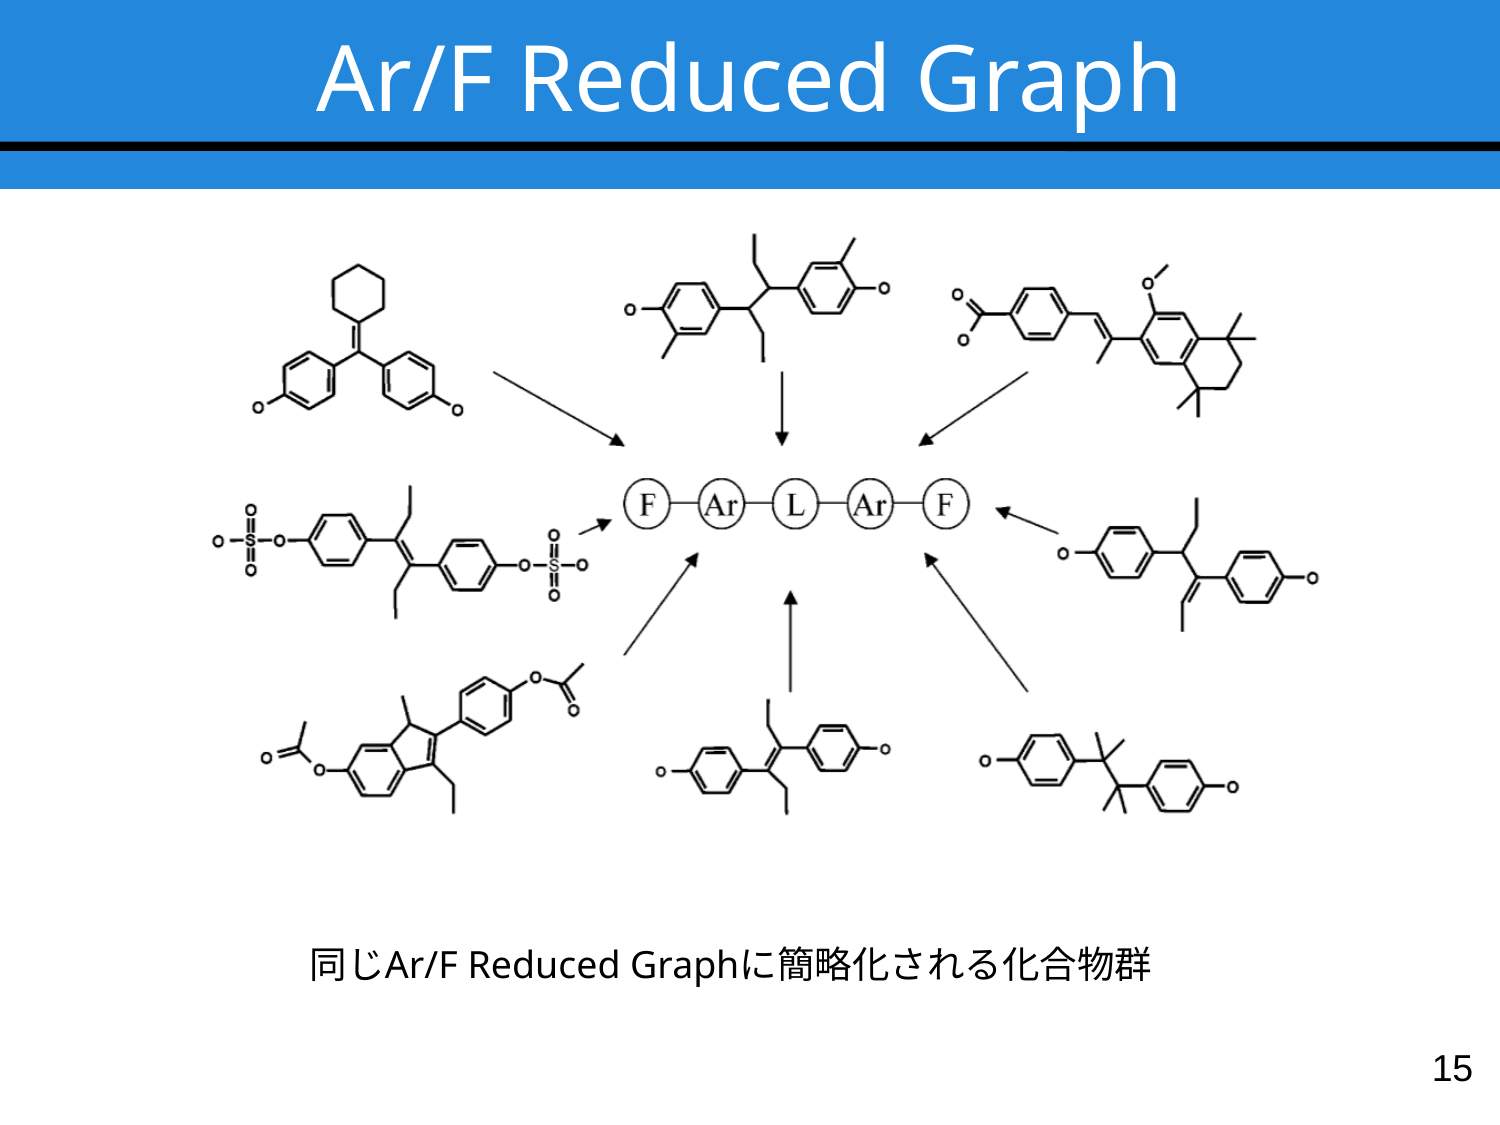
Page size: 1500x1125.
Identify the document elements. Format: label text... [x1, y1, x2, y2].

title Ar/F Reduced Graph [75, 29, 1425, 122]
picture [193, 220, 1323, 830]
text_box 同じAr/F Reduced Graphに簡略化される化合物群 [295, 927, 1201, 981]
